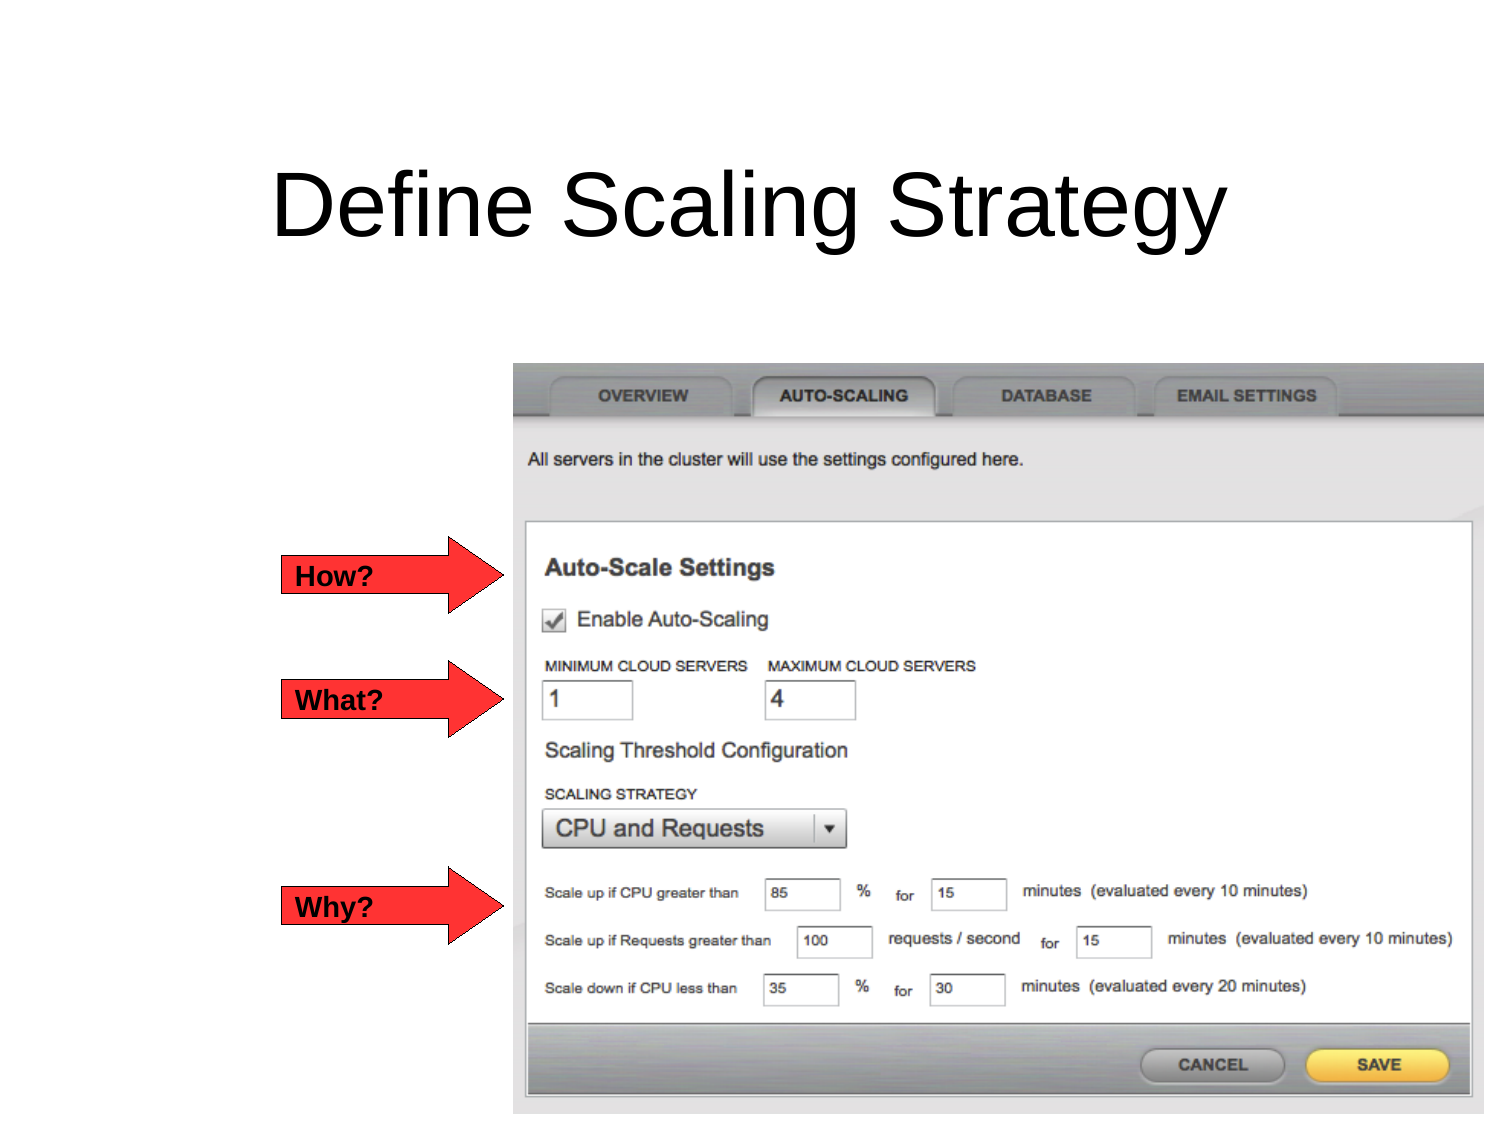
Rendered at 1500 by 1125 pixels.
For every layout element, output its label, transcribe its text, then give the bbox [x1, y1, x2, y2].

text_box Why? [281, 866, 504, 945]
title Define Scaling Strategy [112, 82, 1388, 318]
picture [513, 363, 1484, 1114]
text_box What? [281, 660, 504, 738]
text_box How? [281, 536, 504, 614]
